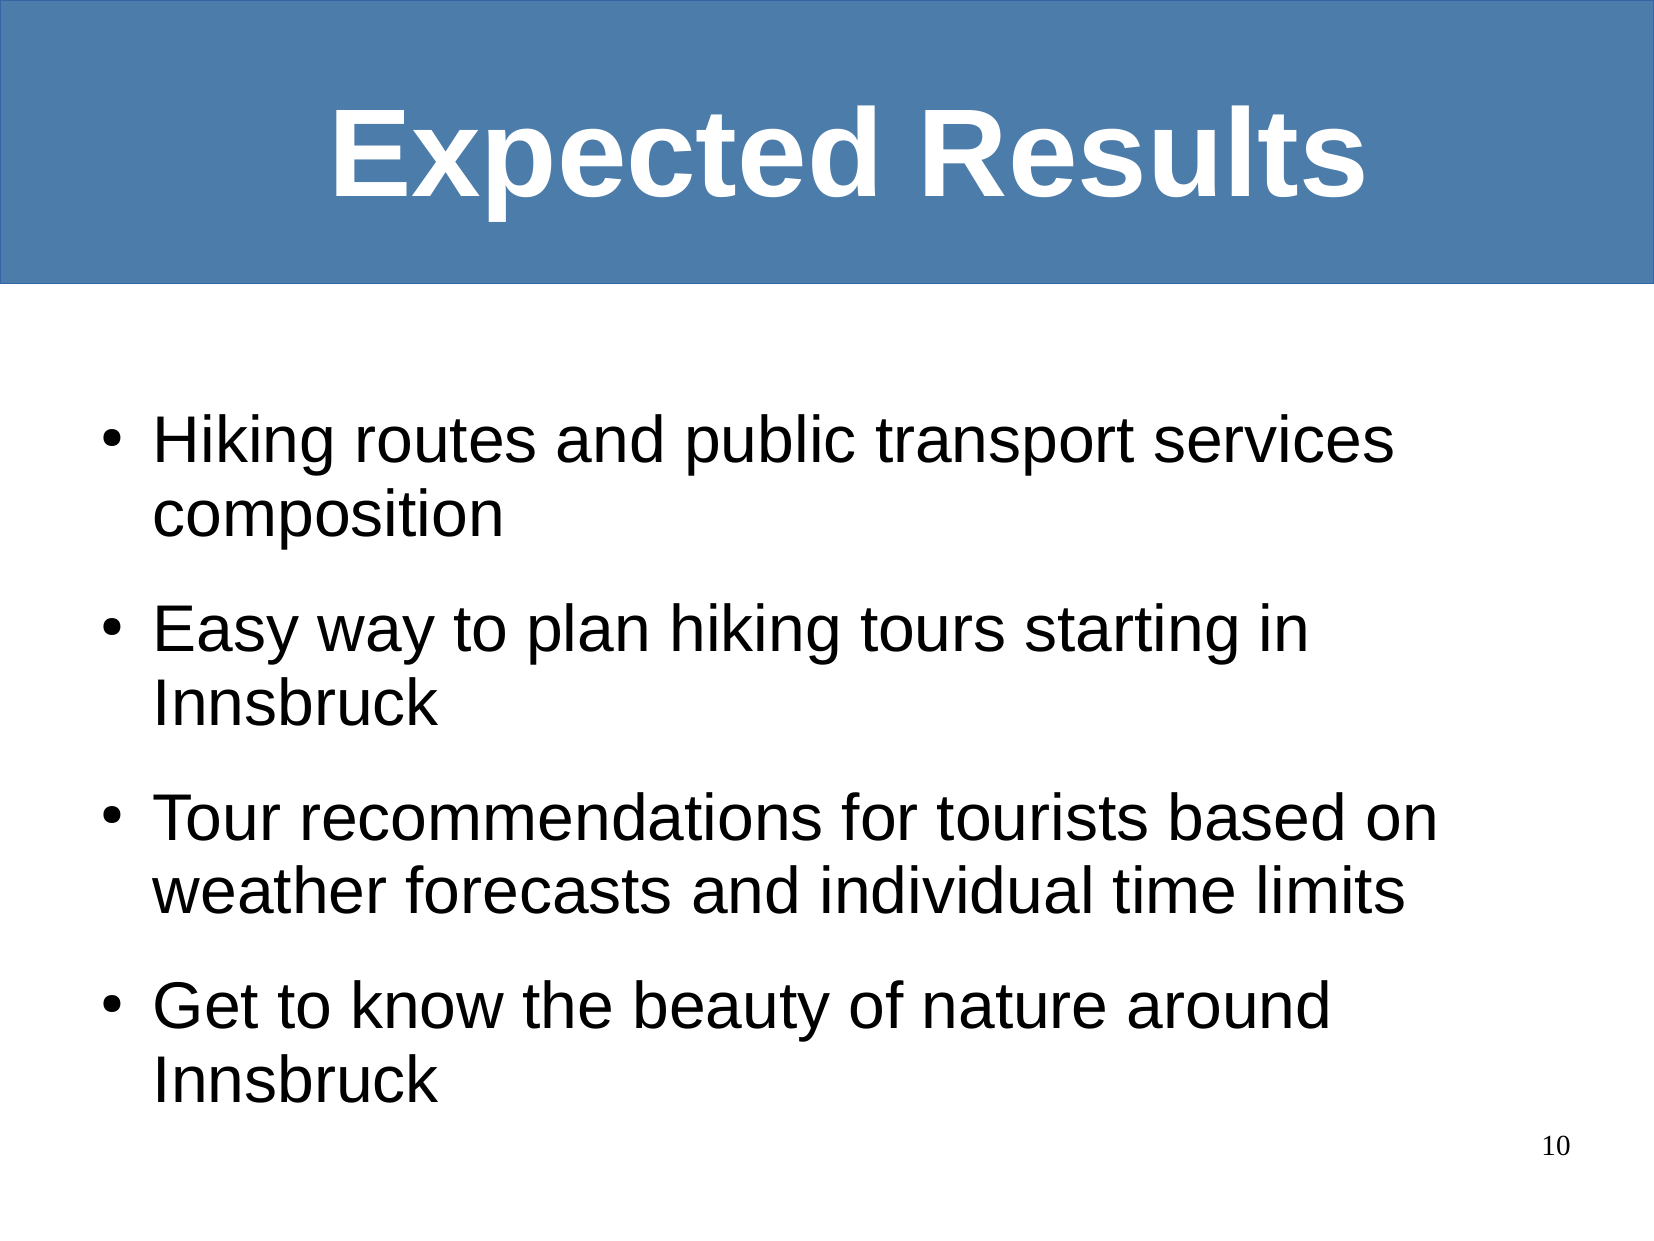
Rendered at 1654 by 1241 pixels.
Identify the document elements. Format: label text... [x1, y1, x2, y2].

title Expected Results [82, 49, 1571, 257]
list Hiking routes and public transport services composition Easy way to plan hiking tours starting in Innsbruck Tour recommendations for tourists based on weather forecasts and individual time limits Get to know the beauty of nature around Innsbruck [82, 402, 1571, 1123]
text_box [0, 0, 1654, 284]
